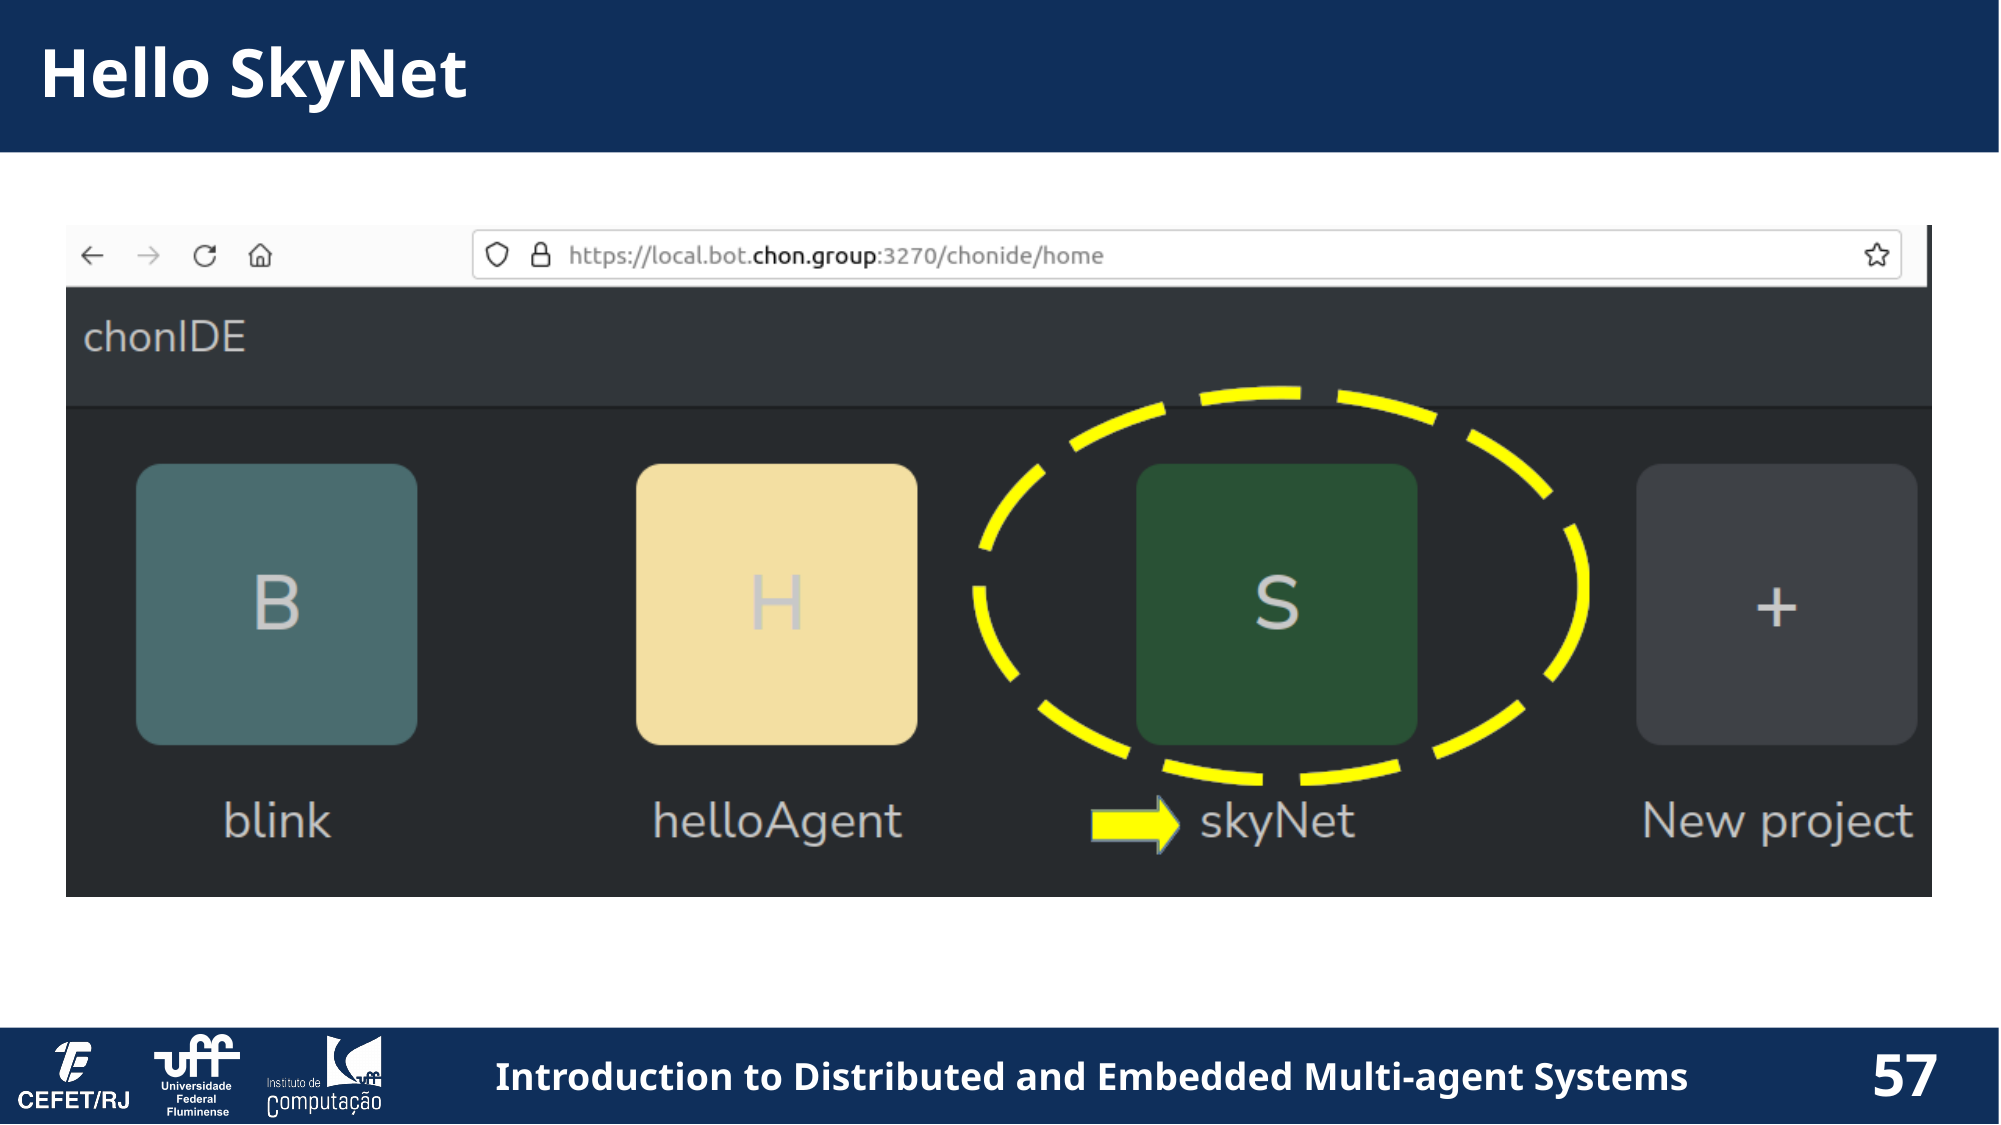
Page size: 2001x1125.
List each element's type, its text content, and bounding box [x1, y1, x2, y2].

picture [265, 1033, 383, 1118]
picture [66, 225, 1932, 897]
picture [18, 1021, 129, 1125]
picture [153, 1033, 241, 1121]
text_box Hello SkyNet [25, 23, 1999, 119]
